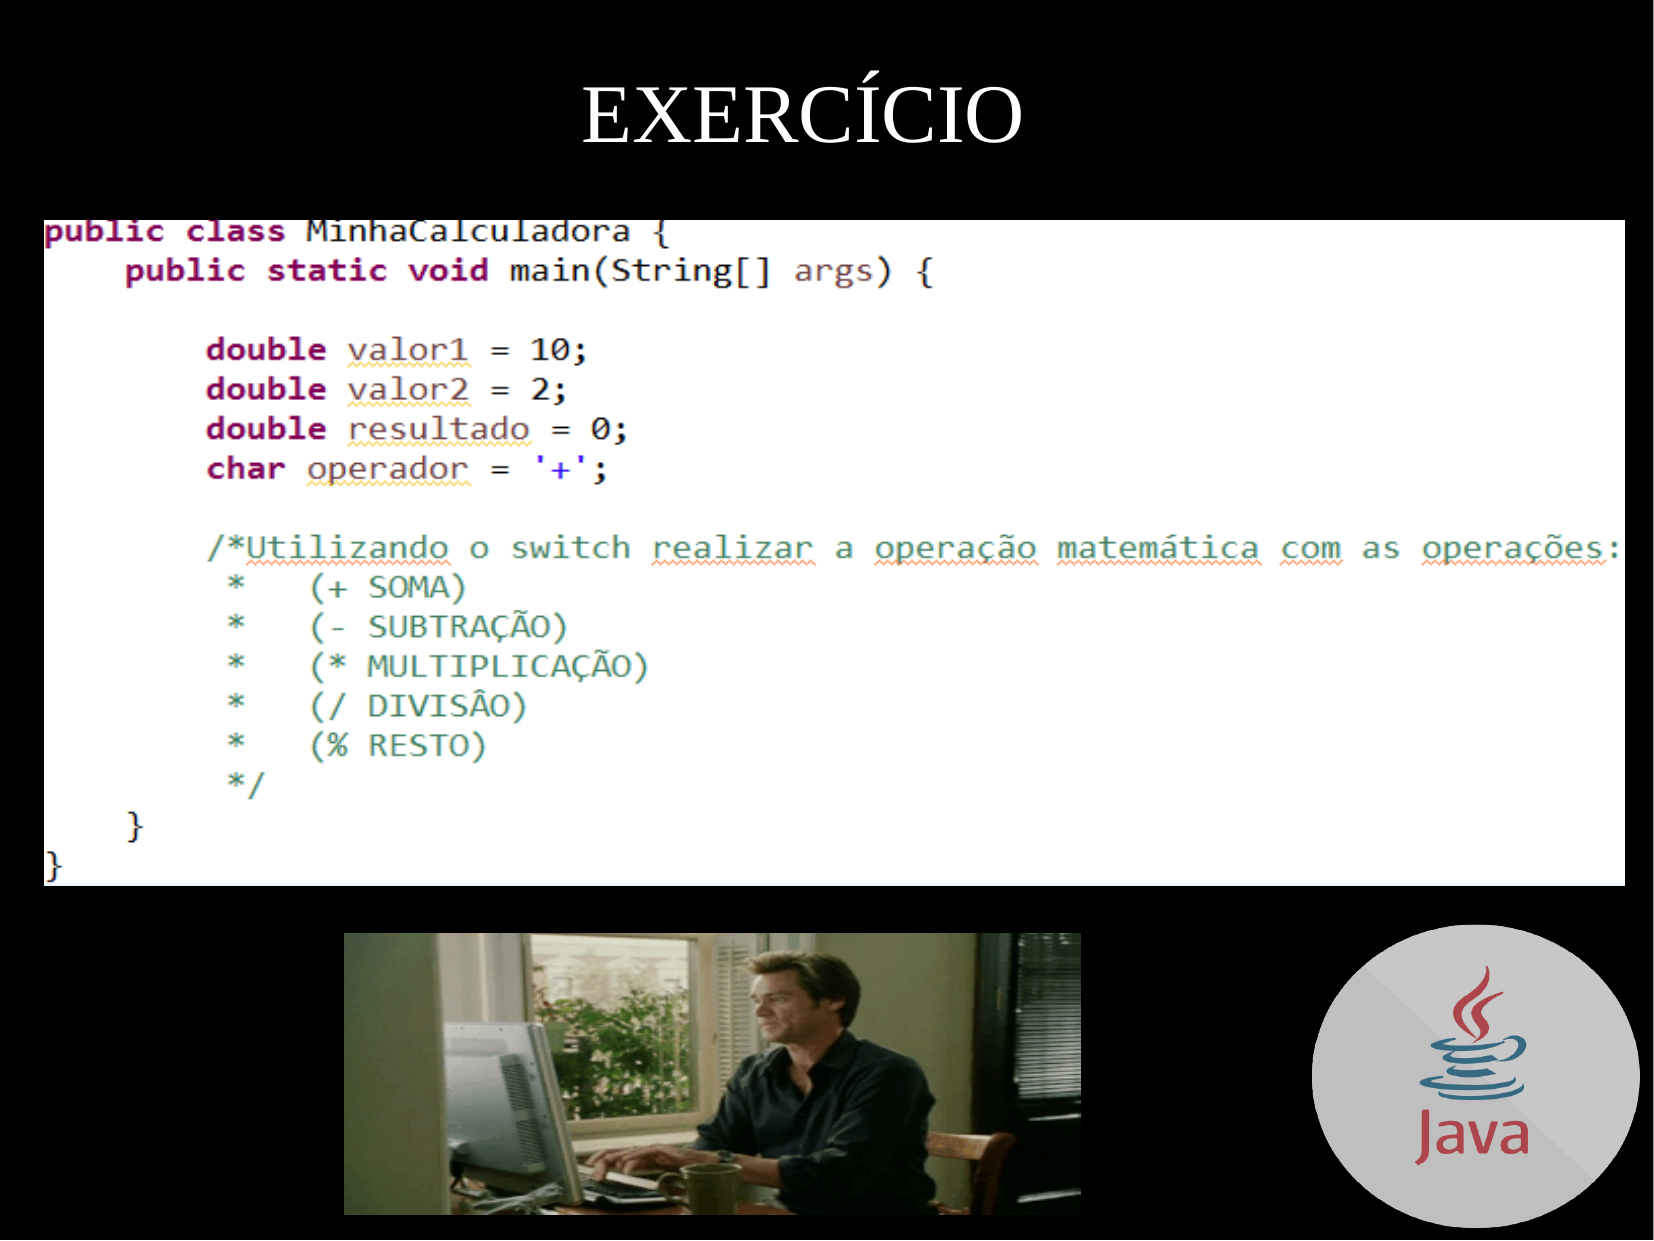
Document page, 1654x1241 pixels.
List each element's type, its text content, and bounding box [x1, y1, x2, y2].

picture [44, 220, 1654, 1241]
text_box EXERCÍCIO [566, 60, 1542, 220]
